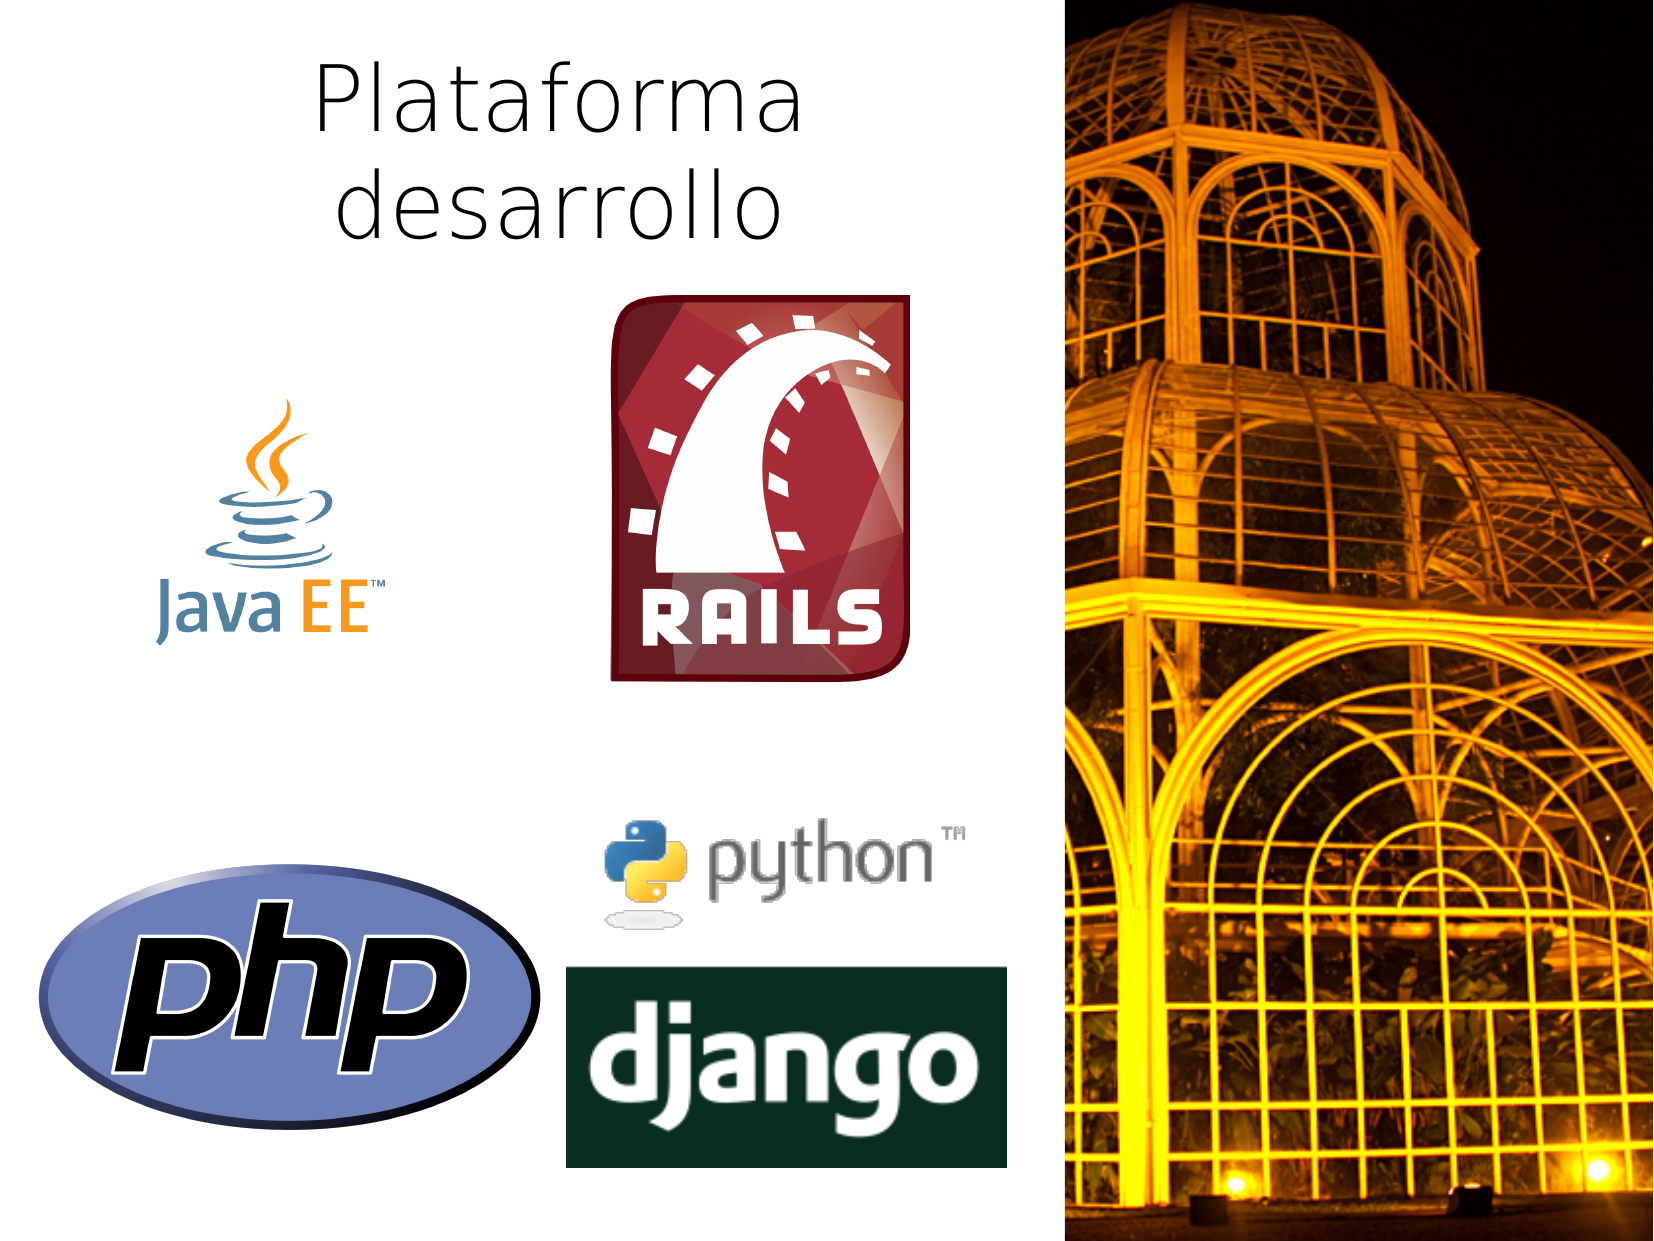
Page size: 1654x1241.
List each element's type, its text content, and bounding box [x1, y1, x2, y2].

picture [610, 295, 910, 683]
picture [35, 862, 544, 1132]
picture [1064, 0, 1654, 1241]
picture [115, 358, 426, 686]
picture [566, 767, 1007, 1168]
title Plataforma desarrollo [82, 45, 1036, 261]
